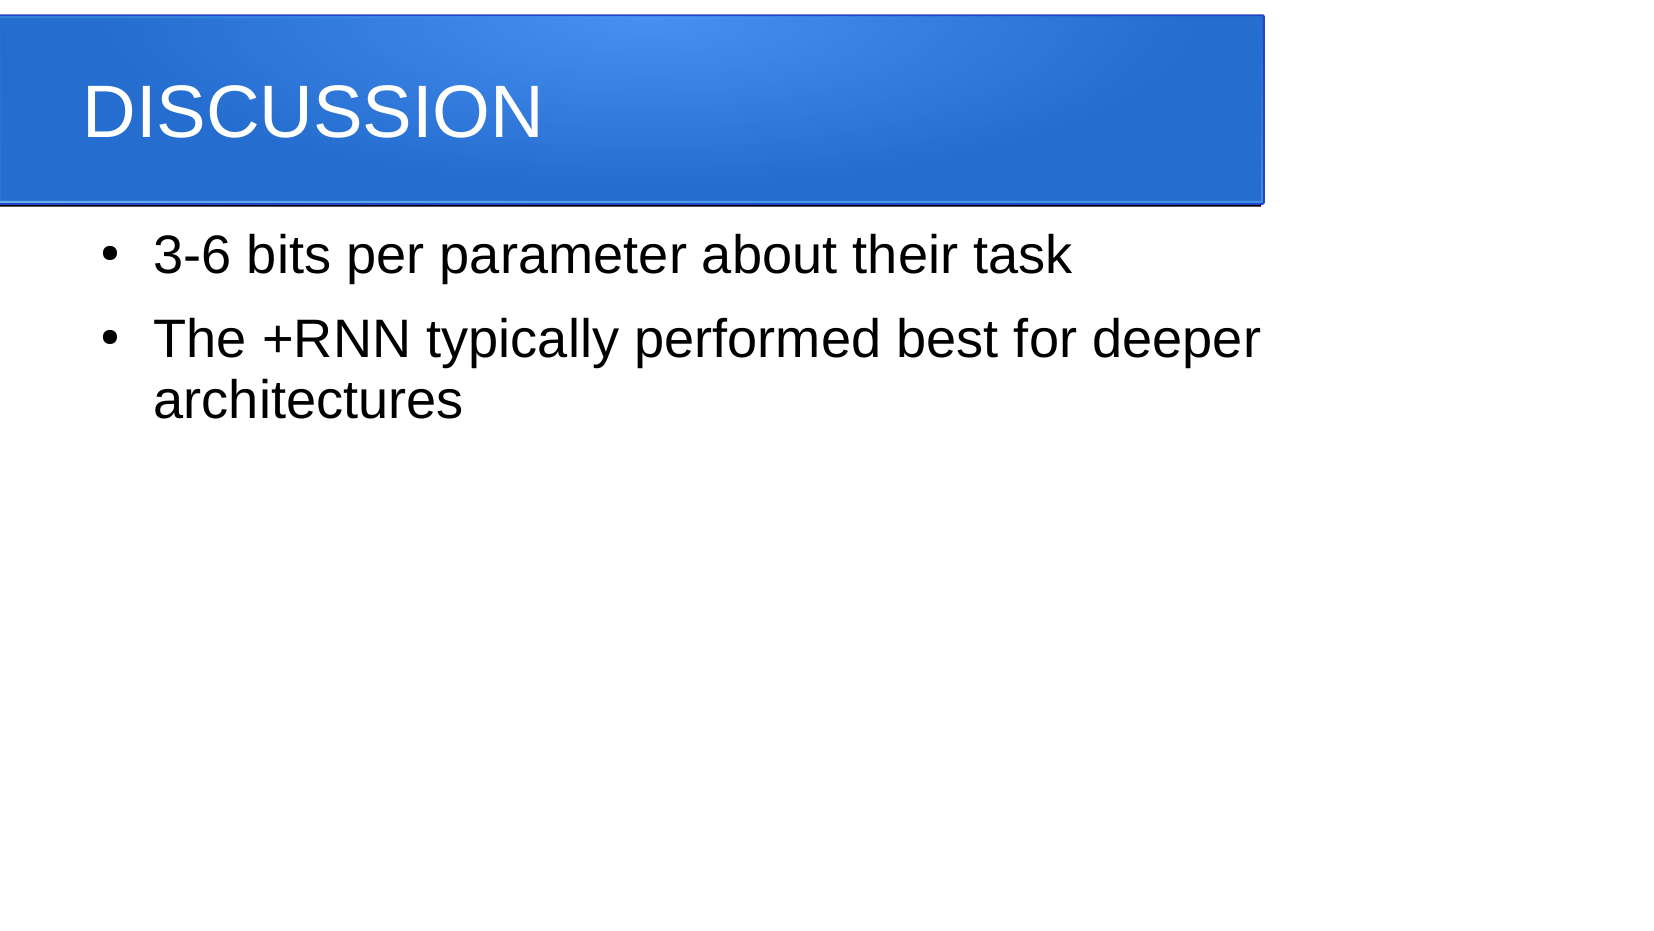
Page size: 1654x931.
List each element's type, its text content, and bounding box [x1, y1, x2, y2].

list 3-6 bits per parameter about their task The +RNN typically performed best for deeper architectures [82, 224, 1571, 764]
title DISCUSSION [82, 35, 1235, 189]
